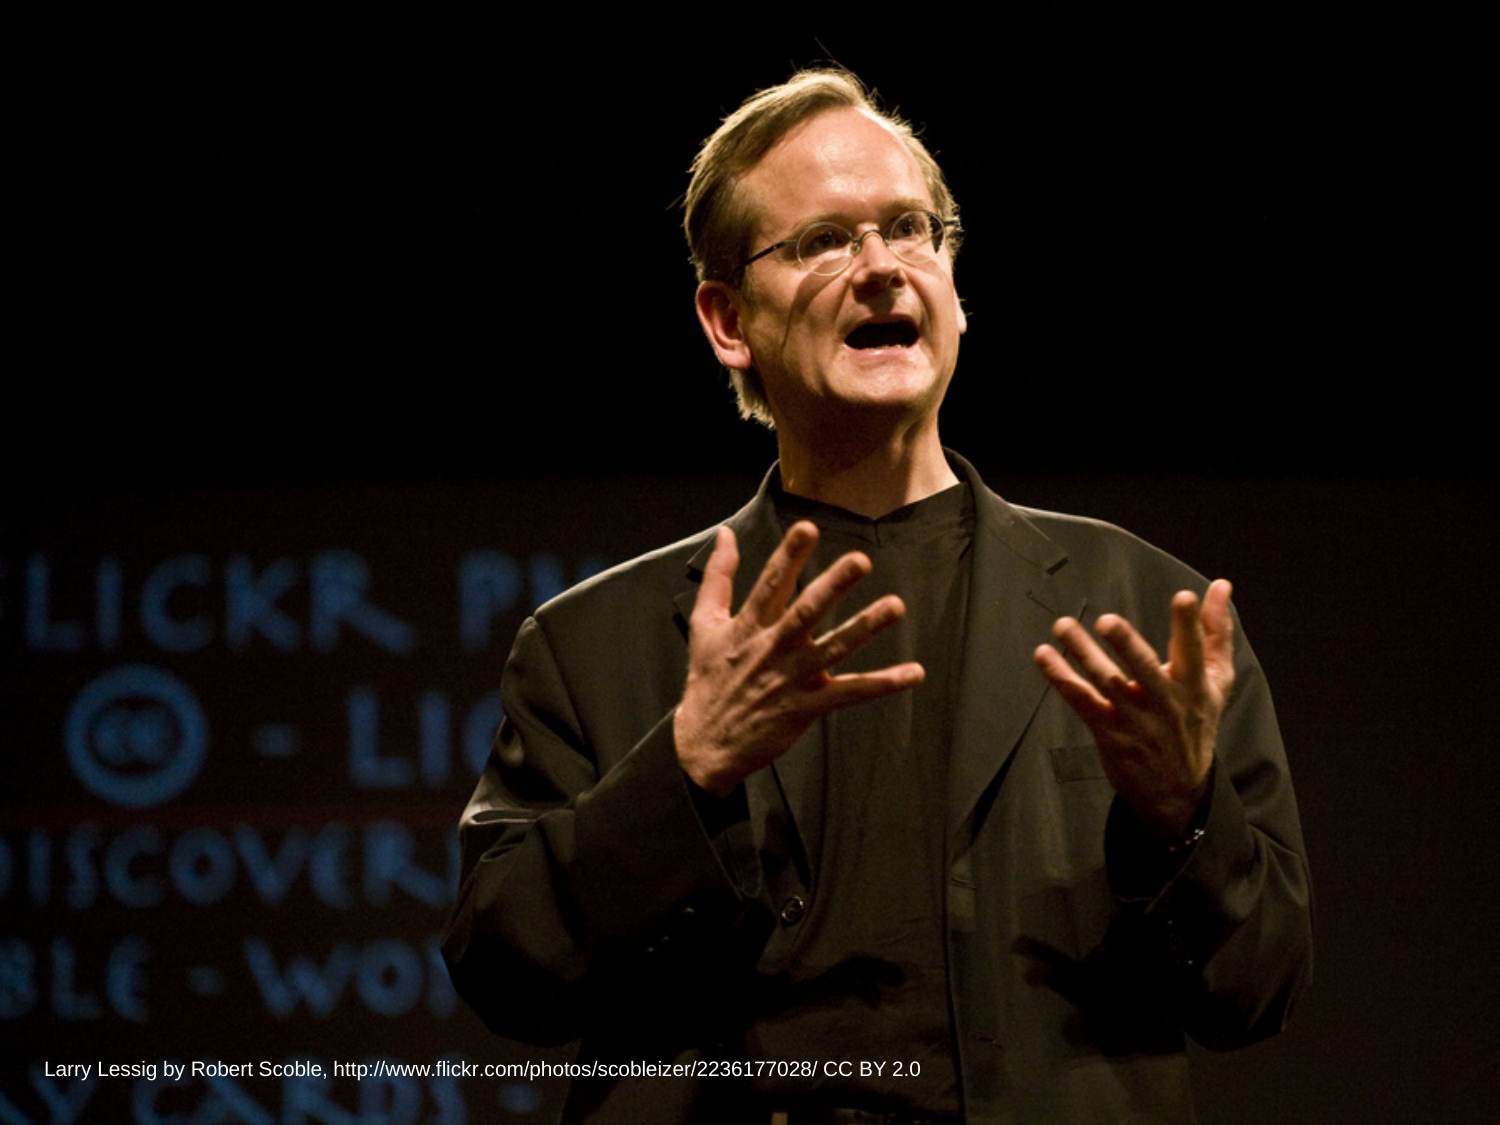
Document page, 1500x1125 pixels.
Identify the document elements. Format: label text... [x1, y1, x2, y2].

picture [0, 0, 1500, 1125]
text_box Larry Lessig by Robert Scoble, http://www.flickr.com/photos/scobleizer/2236177028/ CC BY 2.0 [29, 1047, 1447, 1089]
